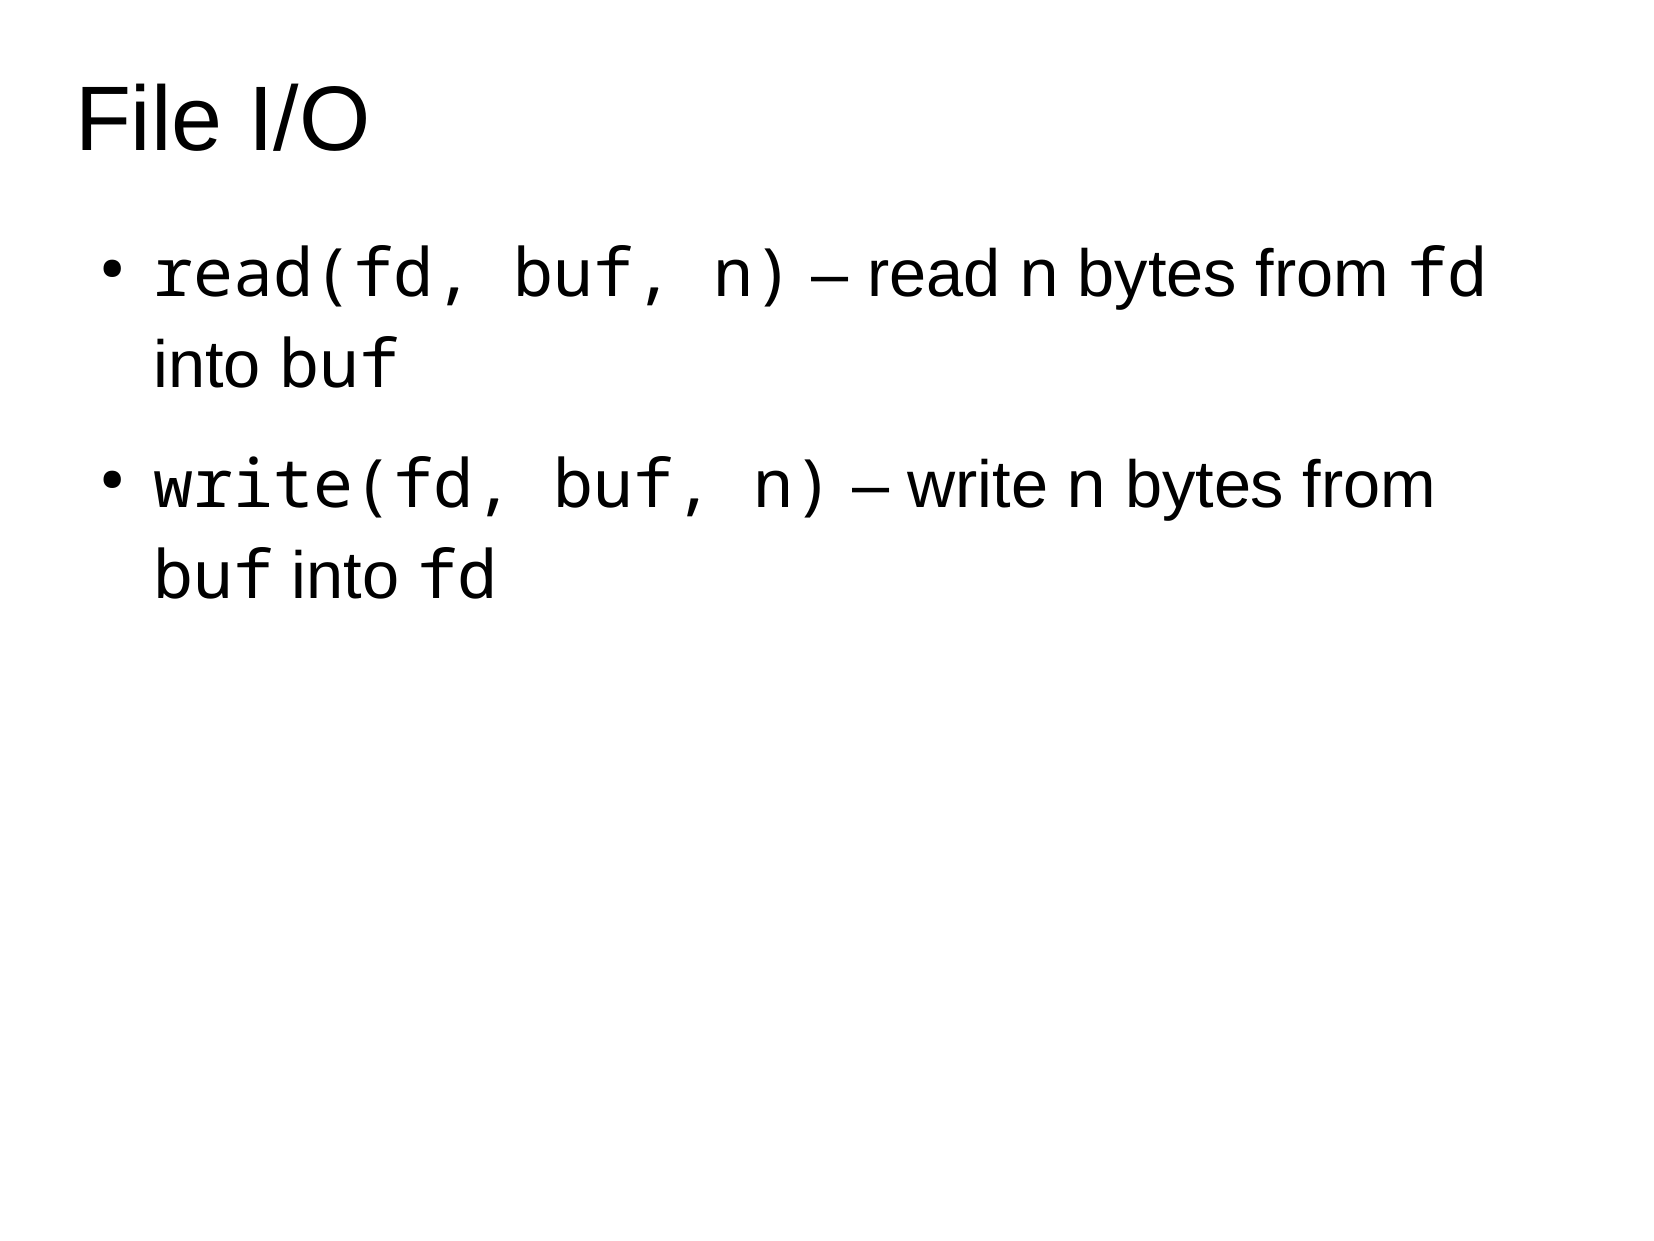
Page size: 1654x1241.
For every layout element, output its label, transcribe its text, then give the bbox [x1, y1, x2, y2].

title File I/O [75, 49, 1538, 188]
list read(fd, buf, n) – read n bytes from fd into buf write(fd, buf, n) – write n bytes from buf into fd [82, 225, 1571, 1163]
